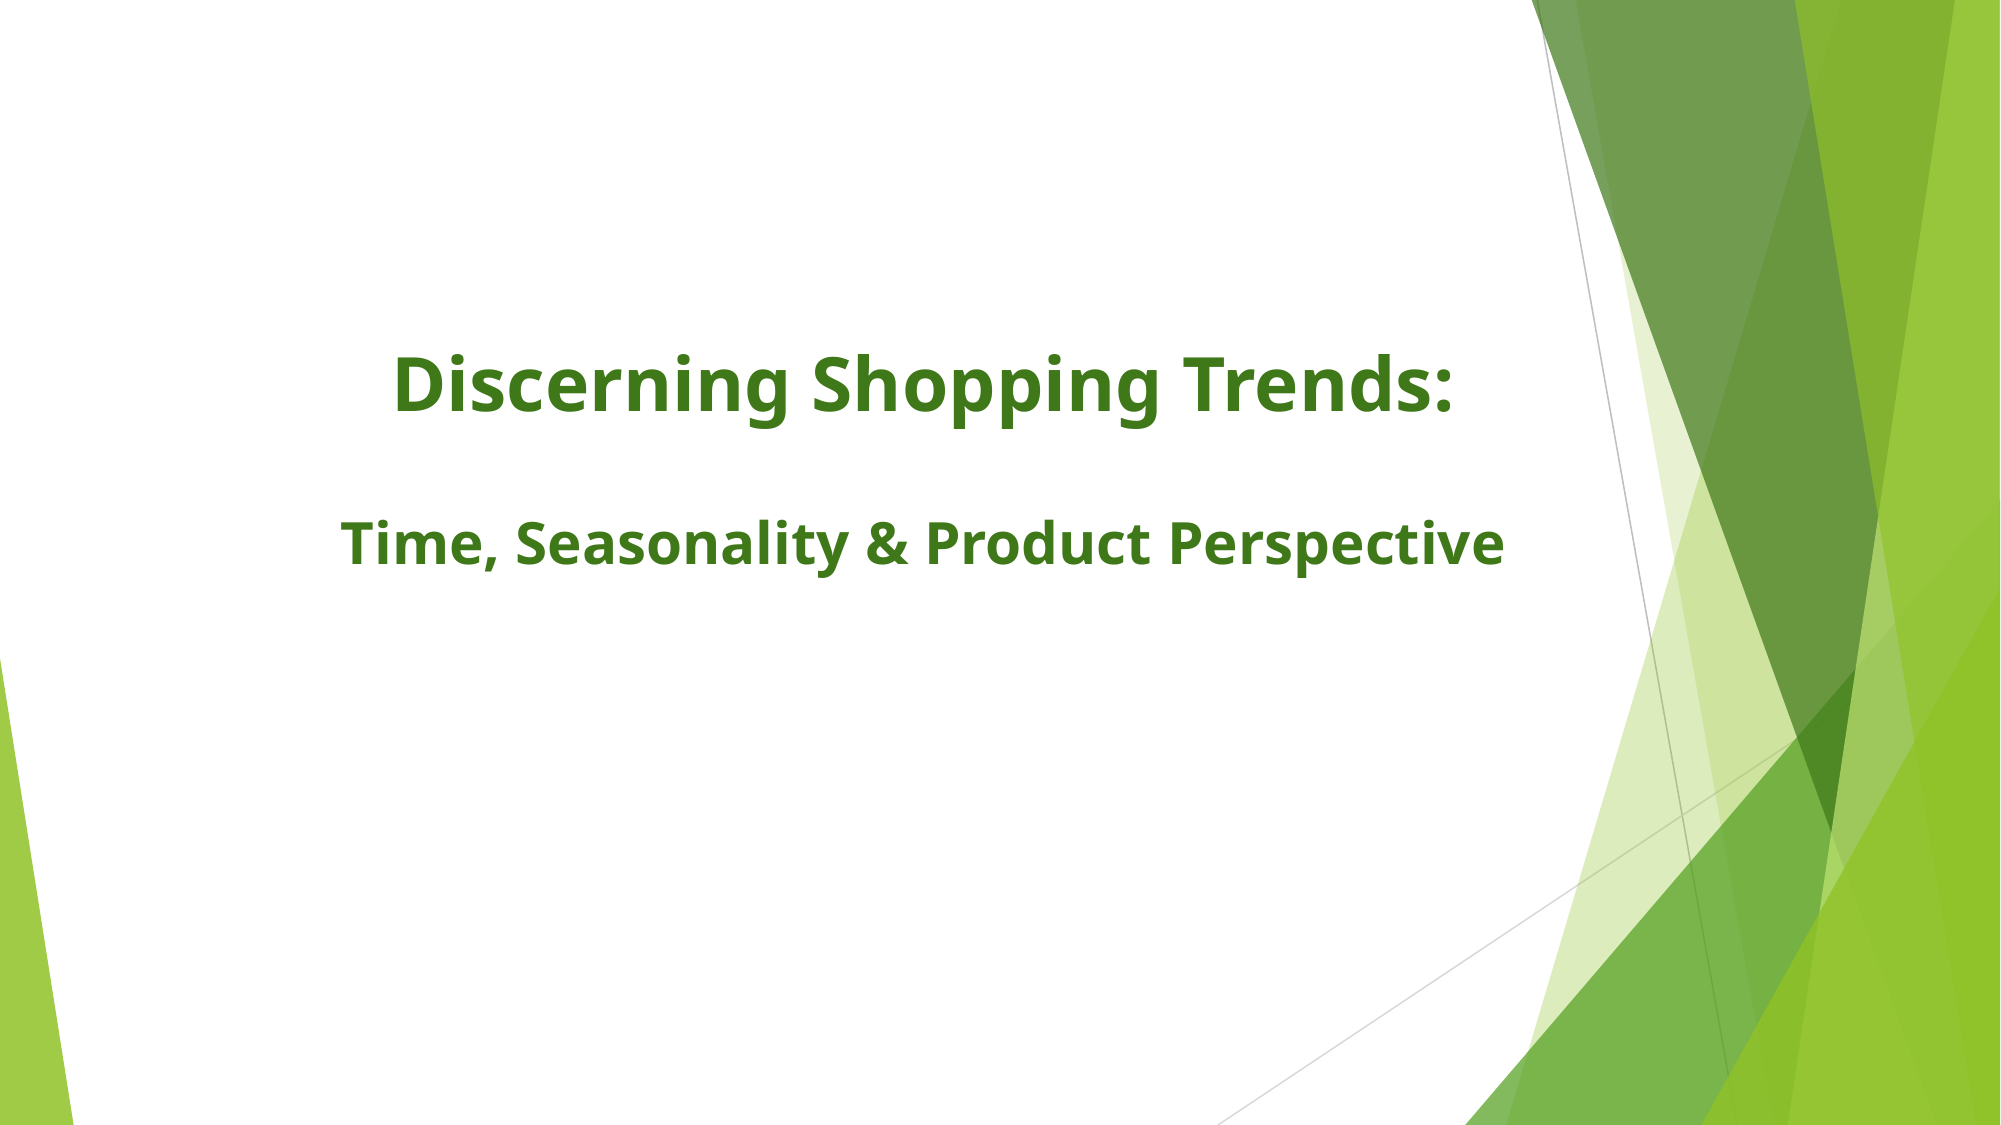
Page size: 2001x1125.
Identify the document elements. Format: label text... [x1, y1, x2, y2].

text_box Discerning Shopping Trends: Time, Seasonality & Product Perspective [195, 328, 1651, 597]
